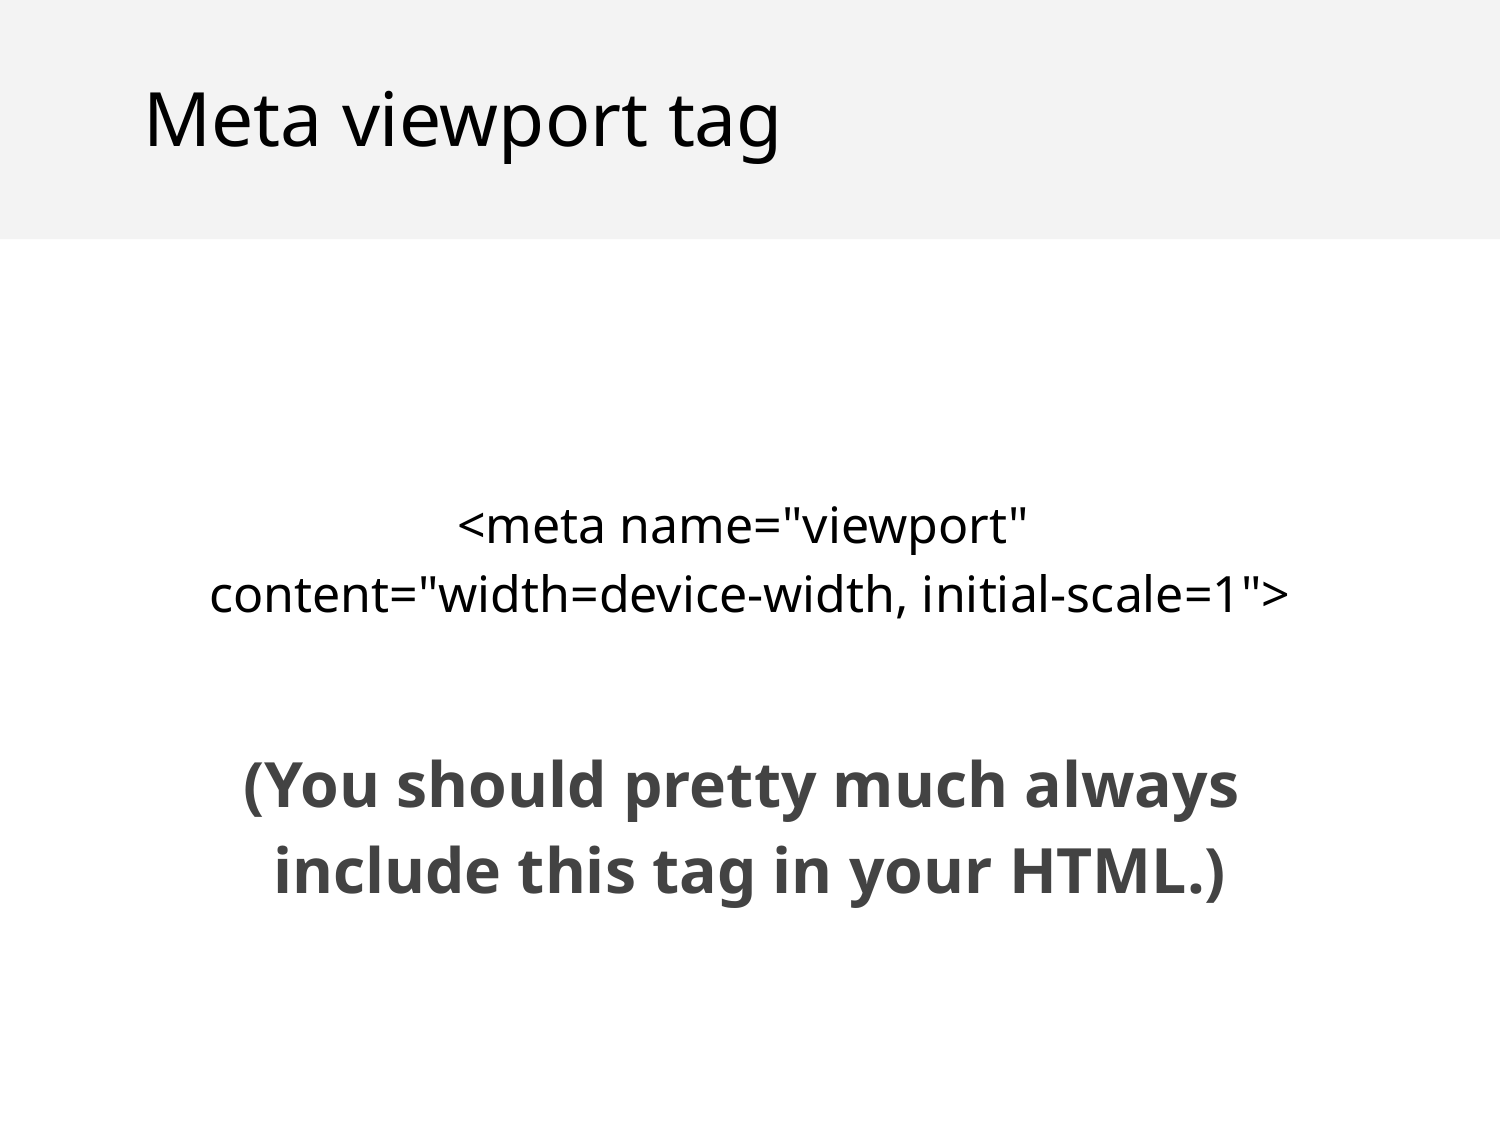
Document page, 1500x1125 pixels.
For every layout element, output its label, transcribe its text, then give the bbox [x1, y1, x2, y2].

list <meta name="viewport" content="width=device-width, initial-scale=1"> (You should pretty much always include this tag in your HTML.) [89, 271, 1411, 1019]
title Meta viewport tag [128, 56, 1372, 183]
